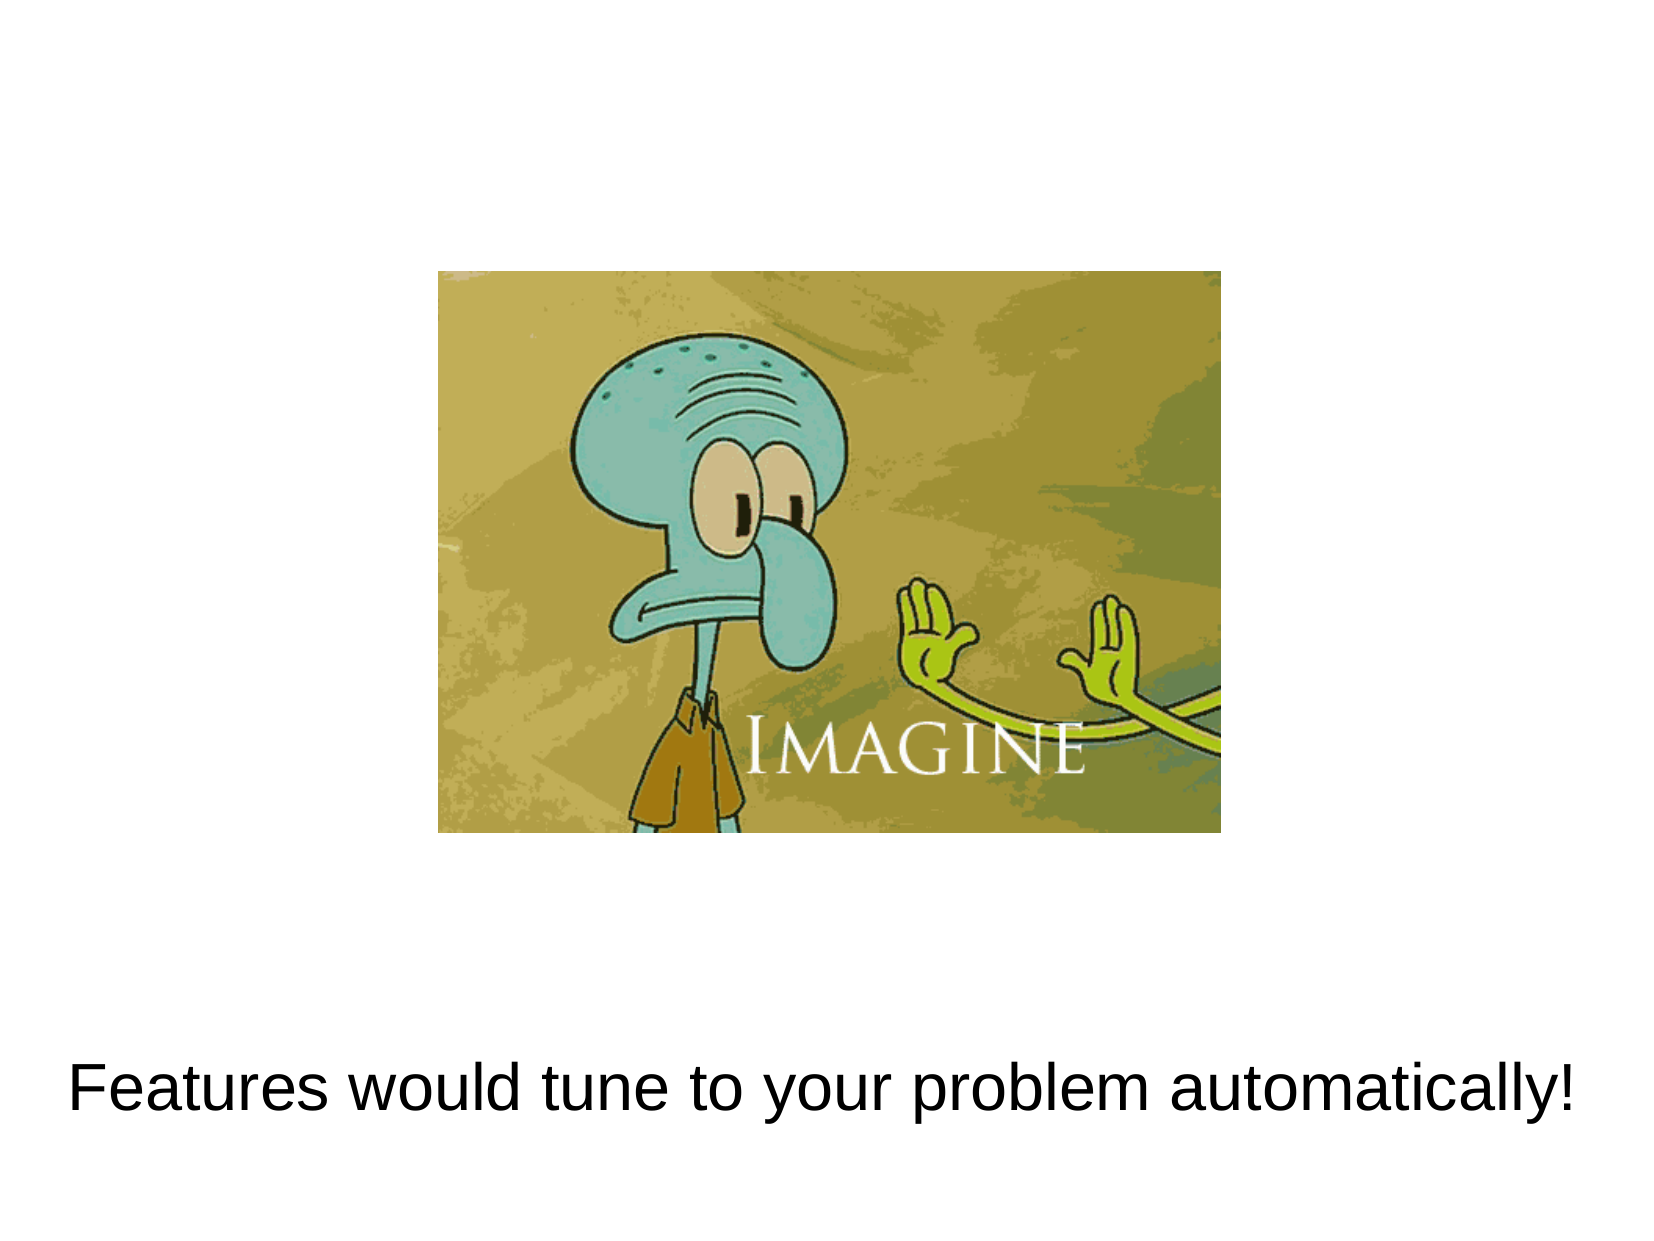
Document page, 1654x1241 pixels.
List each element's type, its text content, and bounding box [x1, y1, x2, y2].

list Features would tune to your problem automatically! [0, 1050, 1654, 1241]
picture [438, 271, 1221, 833]
